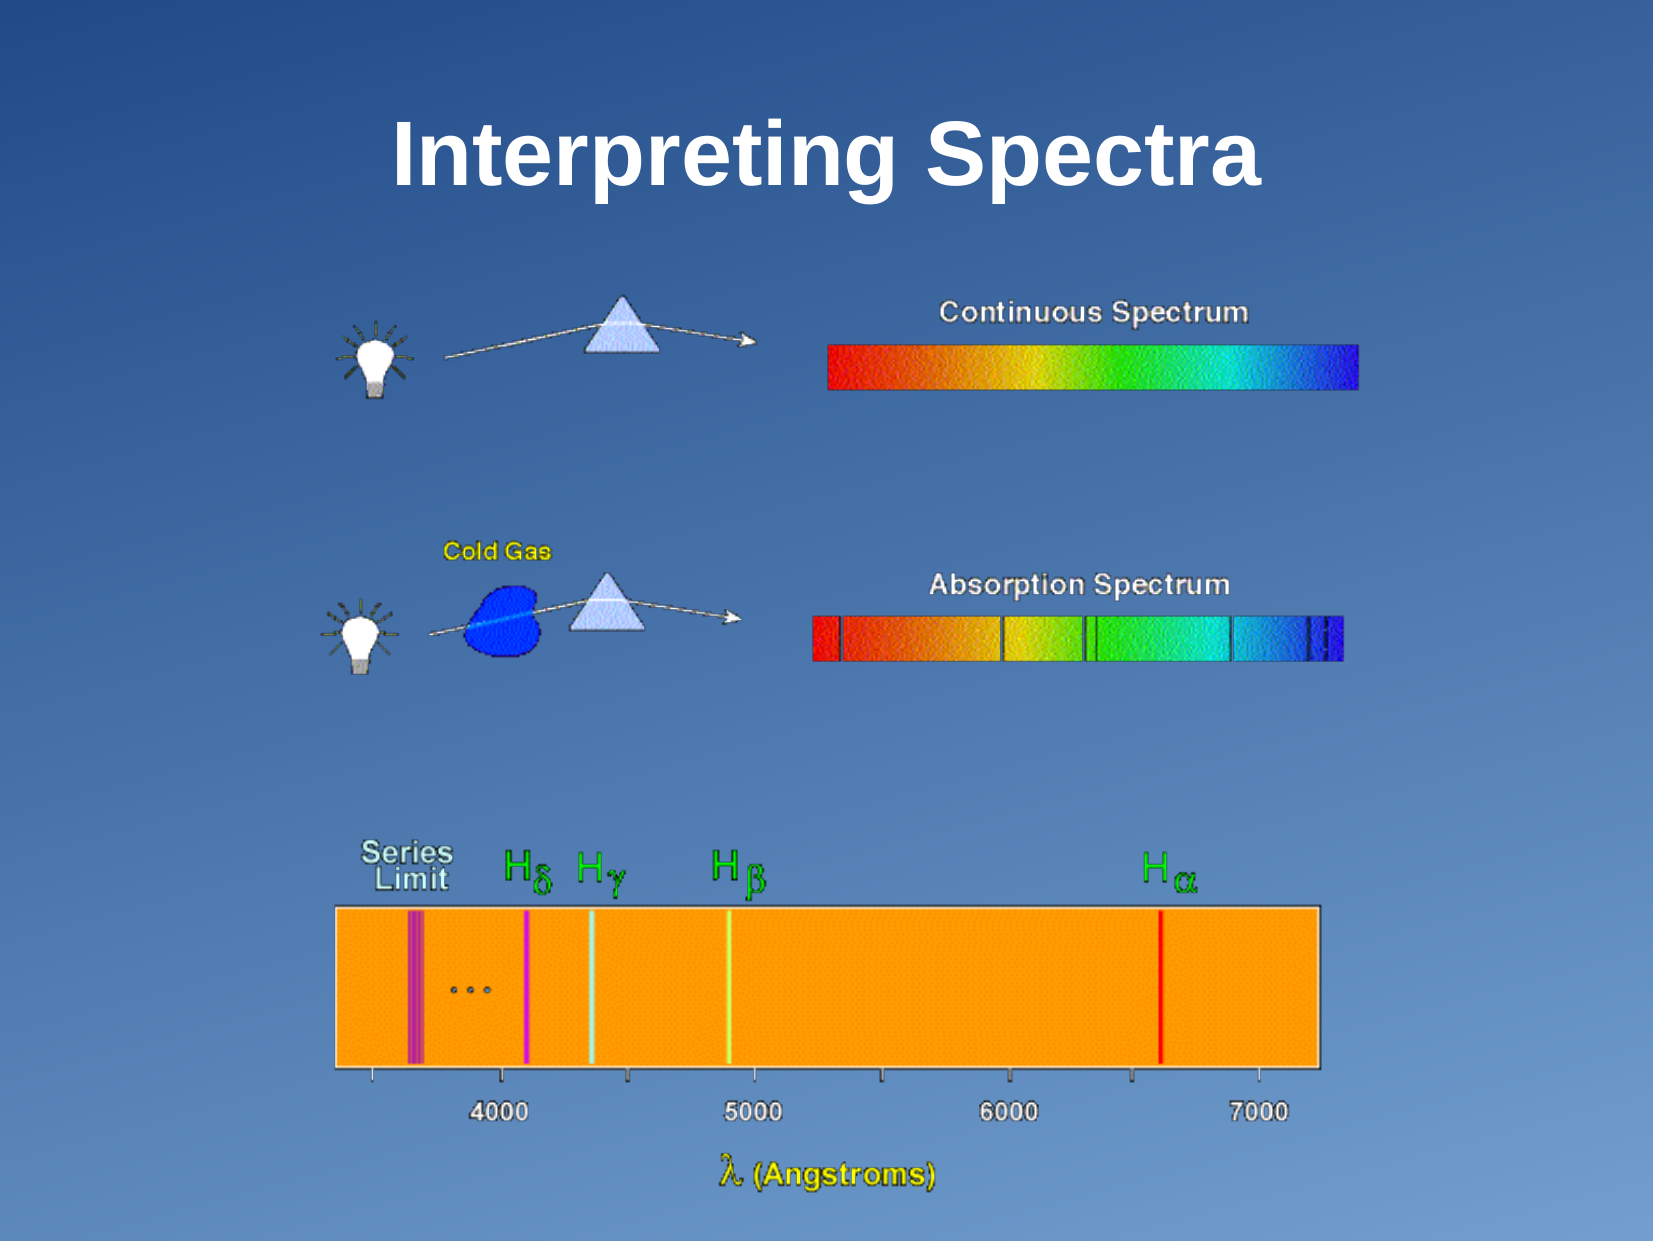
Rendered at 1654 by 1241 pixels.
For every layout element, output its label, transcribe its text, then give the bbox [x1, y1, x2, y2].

picture [315, 285, 1398, 436]
title Interpreting Spectra [83, 49, 1571, 257]
picture [319, 824, 1336, 1216]
picture [300, 525, 1383, 691]
